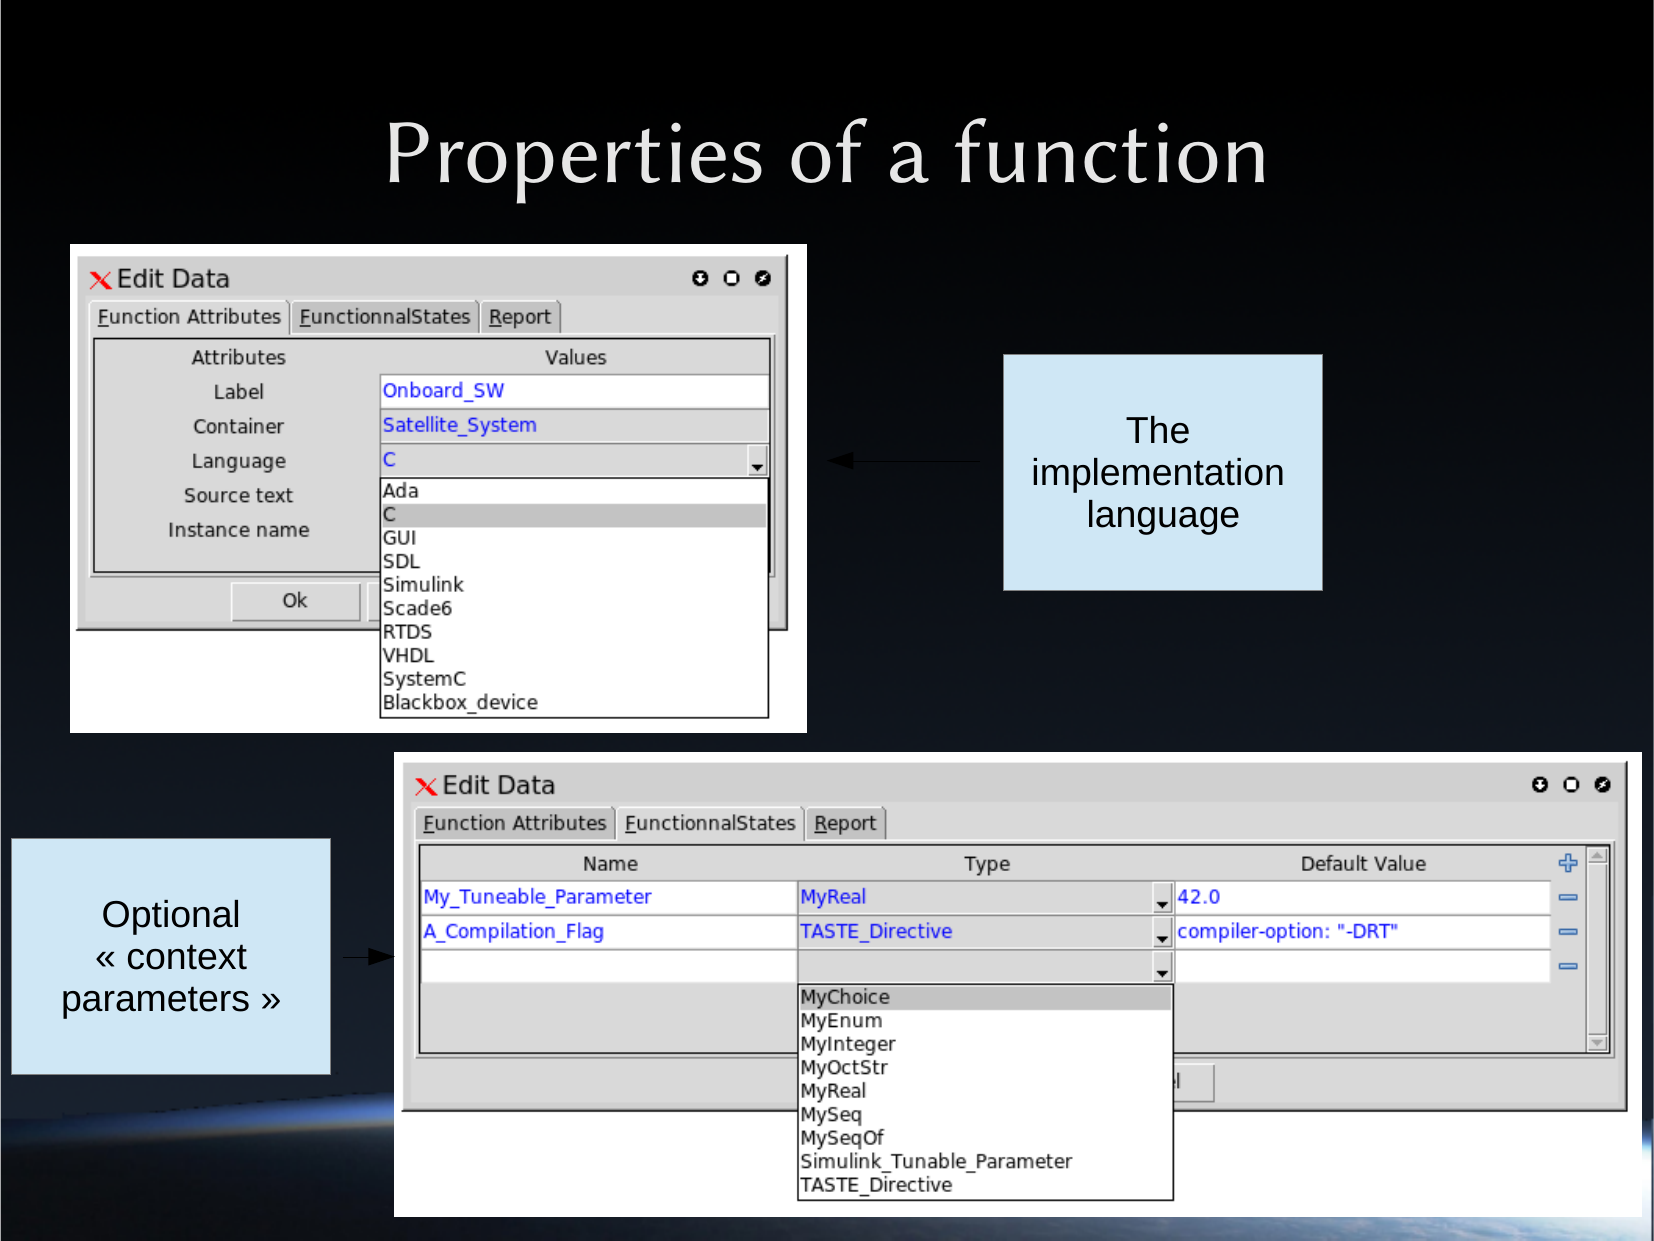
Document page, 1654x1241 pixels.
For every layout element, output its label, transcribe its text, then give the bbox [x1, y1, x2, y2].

title Properties of a function [82, 49, 1571, 257]
picture [0, 0, 1654, 1241]
text_box Optional « context parameters » [11, 838, 331, 1075]
text_box The implementation language [1003, 354, 1323, 591]
